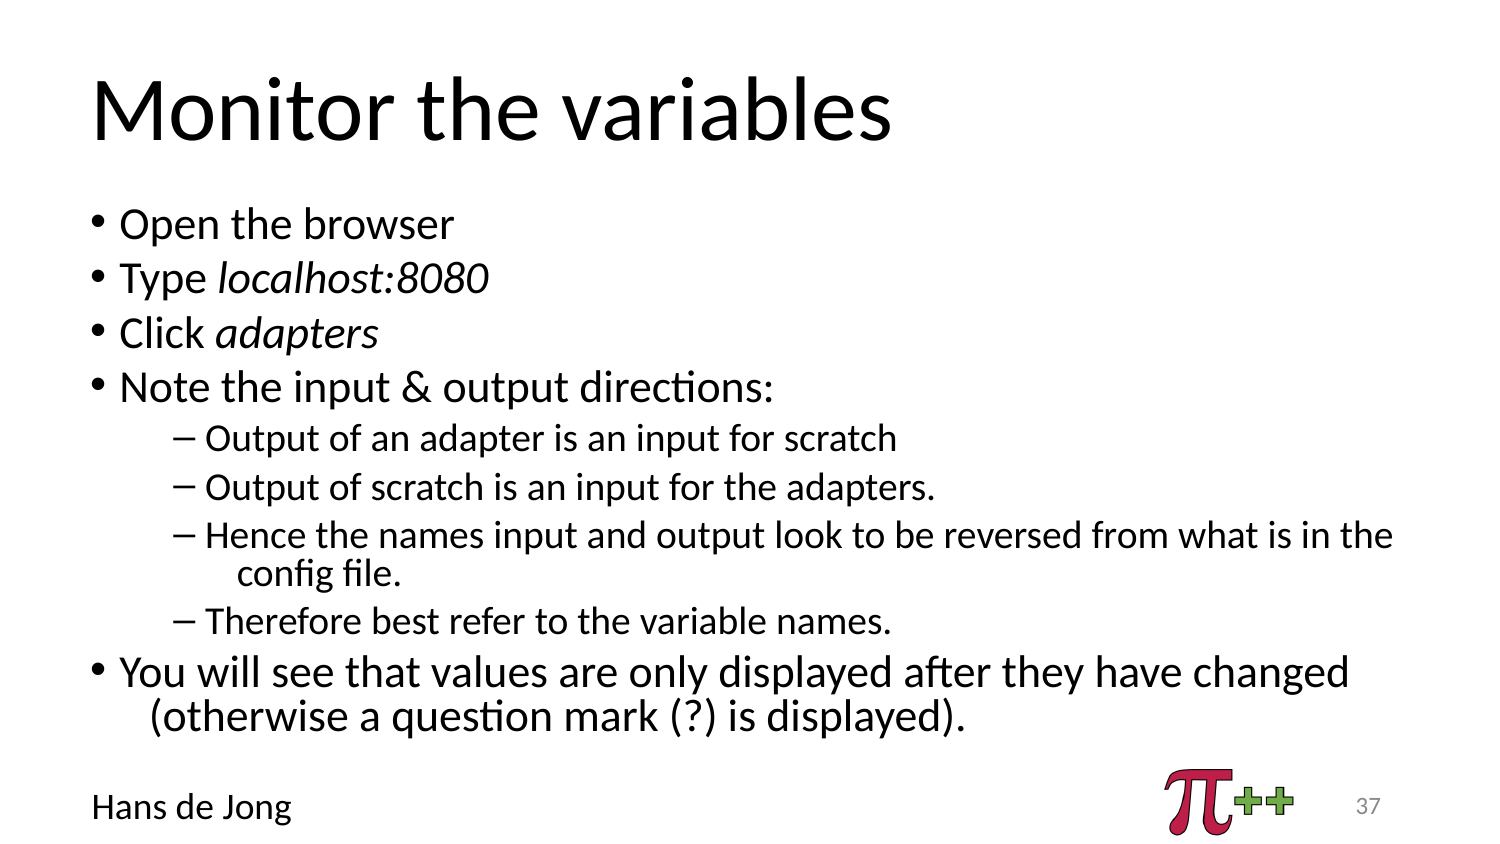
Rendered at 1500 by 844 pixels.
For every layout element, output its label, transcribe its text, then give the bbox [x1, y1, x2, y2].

text_box 37 [1340, 782, 1426, 827]
list Open the browser Type localhost:8080 Click adapters Note the input & output directions: Output of an adapter is an input for scratch Output of scratch is an input for the adapters. Hence the names input and output look to be reversed from what is in the config file. Therefore best refer to the variable names. You will see that values are only displayed after they have changed (otherwise a question mark (?) is displayed). [75, 196, 1426, 754]
title Monitor the variables [75, 33, 1426, 175]
